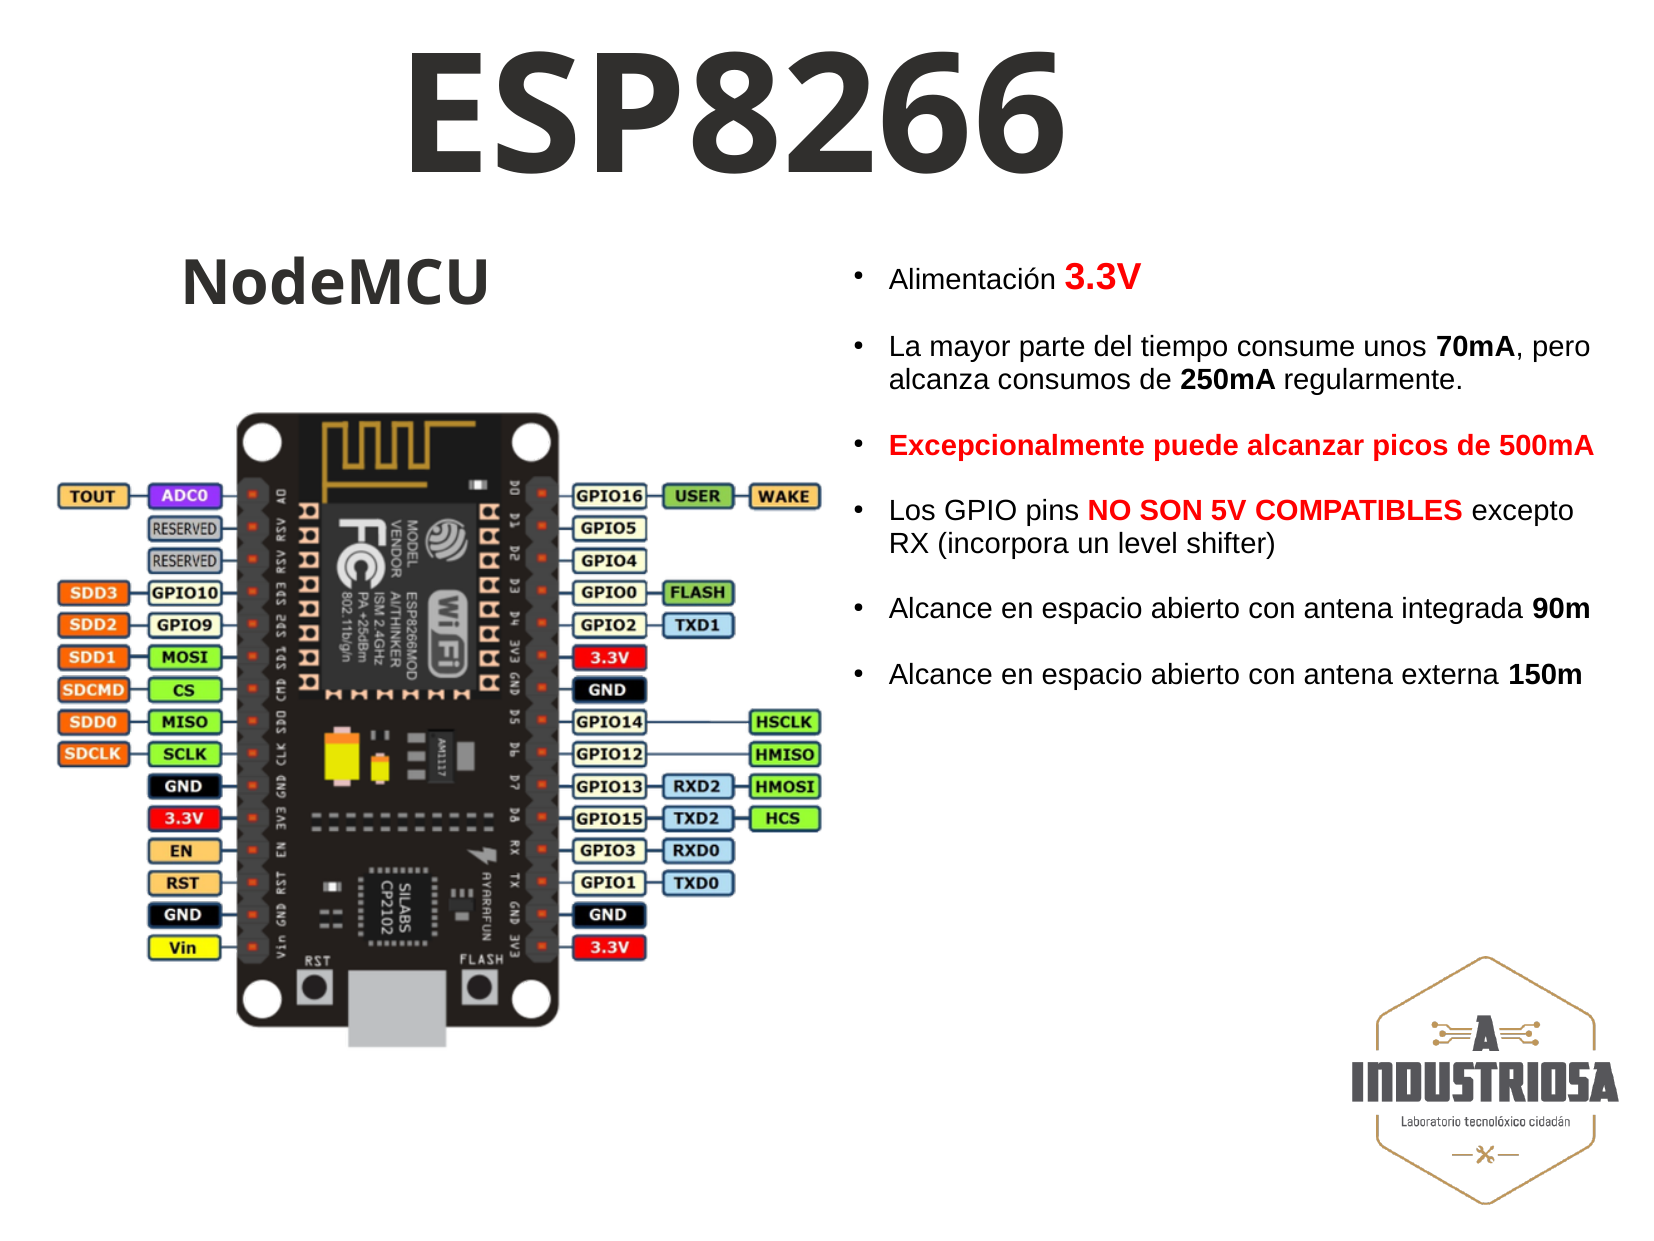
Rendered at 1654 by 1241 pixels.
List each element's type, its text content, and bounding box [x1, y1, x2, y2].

text_box Alimentación 3.3V La mayor parte del tiempo consume unos 70mA, pero alcanza consumos de 250mA regularmente. Excepcionalmente puede alcanzar picos de 500mA Los GPIO pins NO SON 5V COMPATIBLES excepto RX (incorpora un level shifter) Alcance en espacio abierto con antena integrada 90m Alcance en espacio abierto con antena externa 150m [838, 248, 1642, 932]
picture [1352, 956, 1619, 1205]
text_box ESP8266 [382, 0, 1312, 237]
picture [55, 401, 827, 1052]
text_box NodeMCU [165, 230, 579, 334]
